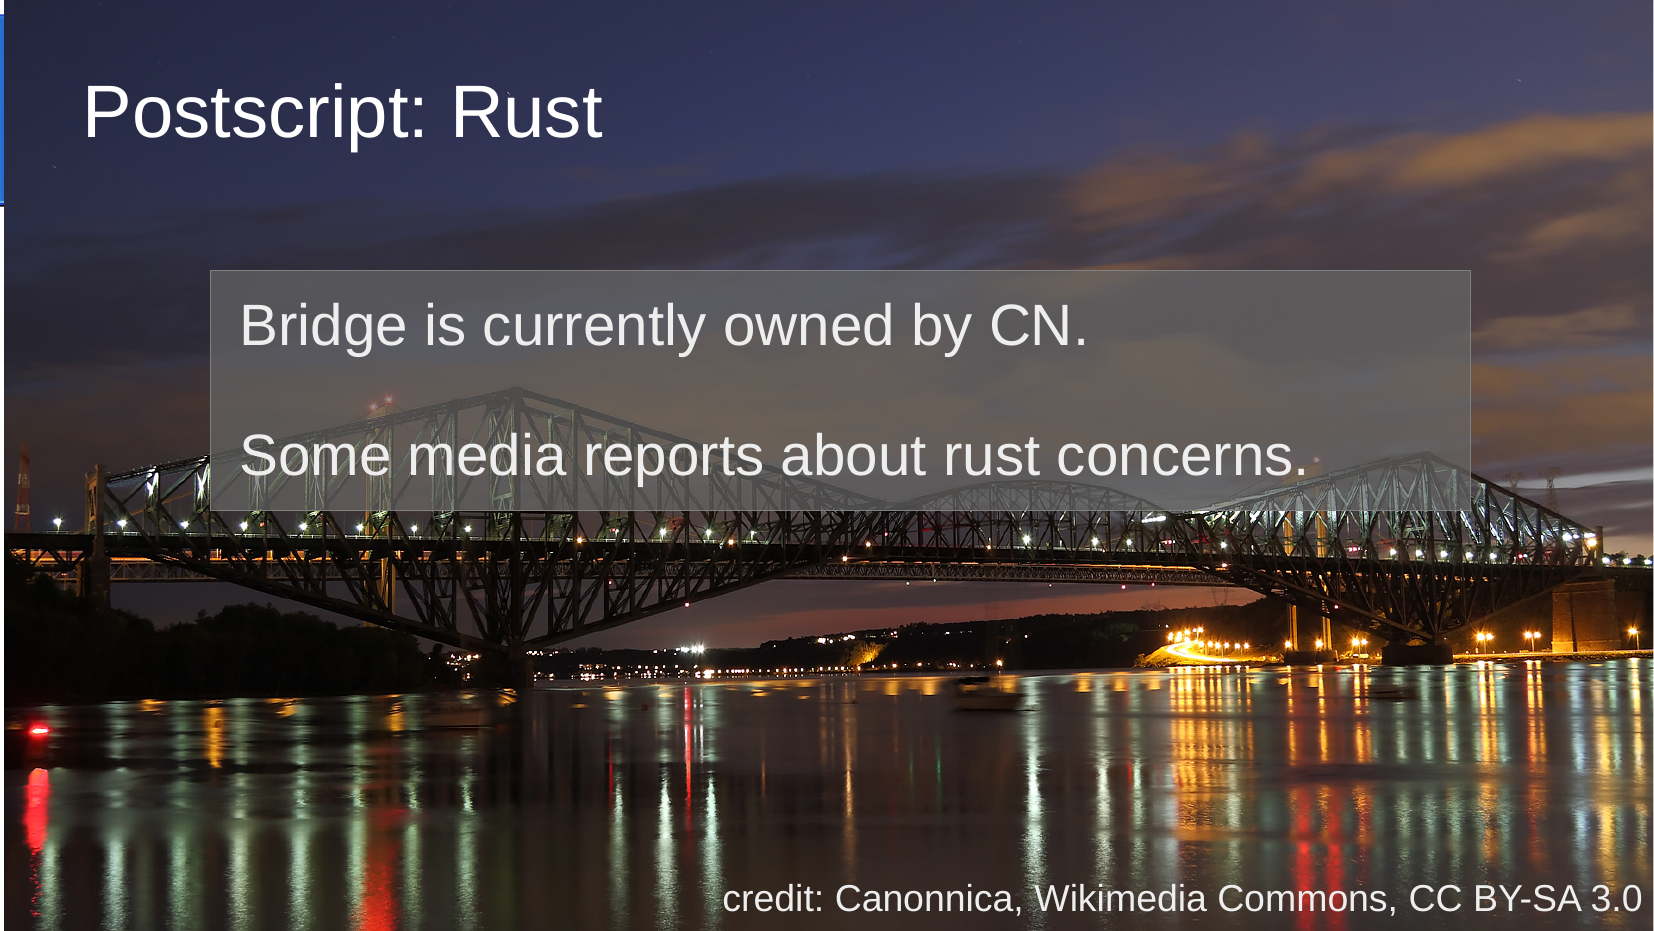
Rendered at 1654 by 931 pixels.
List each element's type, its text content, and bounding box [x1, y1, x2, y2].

text_box Bridge is currently owned by CN. Some media reports about rust concerns. [225, 285, 1471, 820]
text_box credit: Canonnica, Wikimedia Commons, CC BY-SA 3.0 [707, 870, 1654, 927]
text_box [210, 270, 1471, 511]
picture [4, 0, 1654, 931]
title Postscript: Rust [82, 35, 1235, 189]
